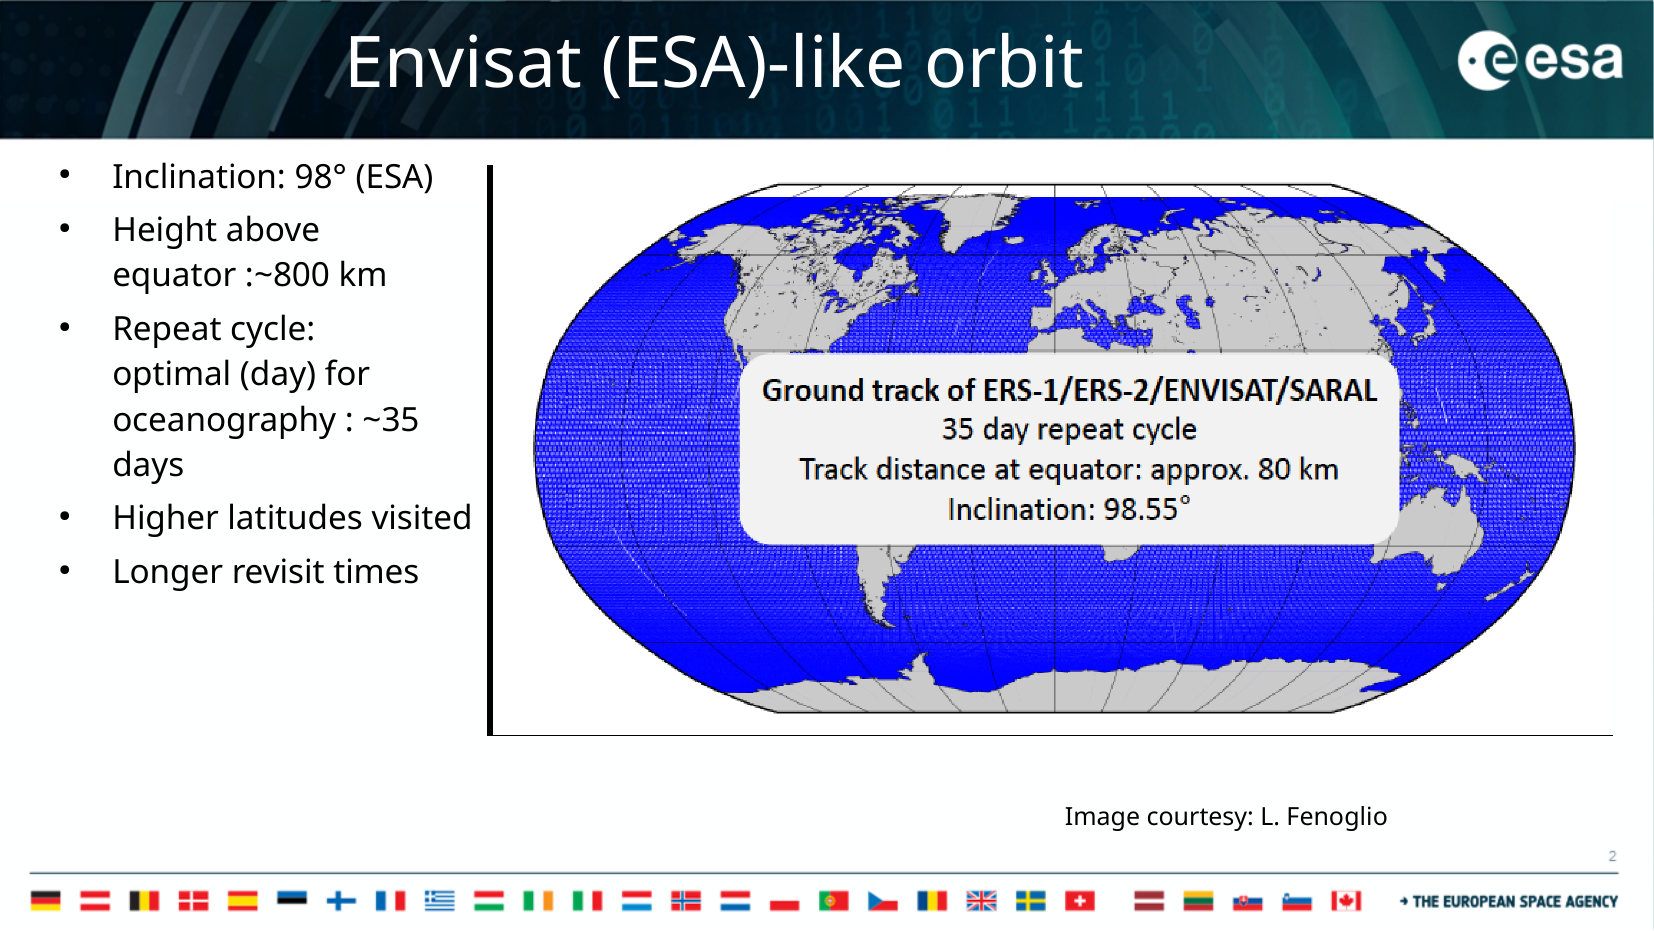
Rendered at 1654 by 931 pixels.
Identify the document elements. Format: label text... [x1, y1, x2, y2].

picture [0, 0, 1654, 931]
list Inclination: 98° (ESA) Height above equator :~800 km Repeat cycle: optimal (day) for oceanography : ~35 days Higher latitudes visited Longer revisit times [41, 152, 484, 723]
title Envisat (ESA)-like orbit [29, 17, 1401, 102]
text_box Image courtesy: L. Fenoglio [1050, 791, 1613, 867]
